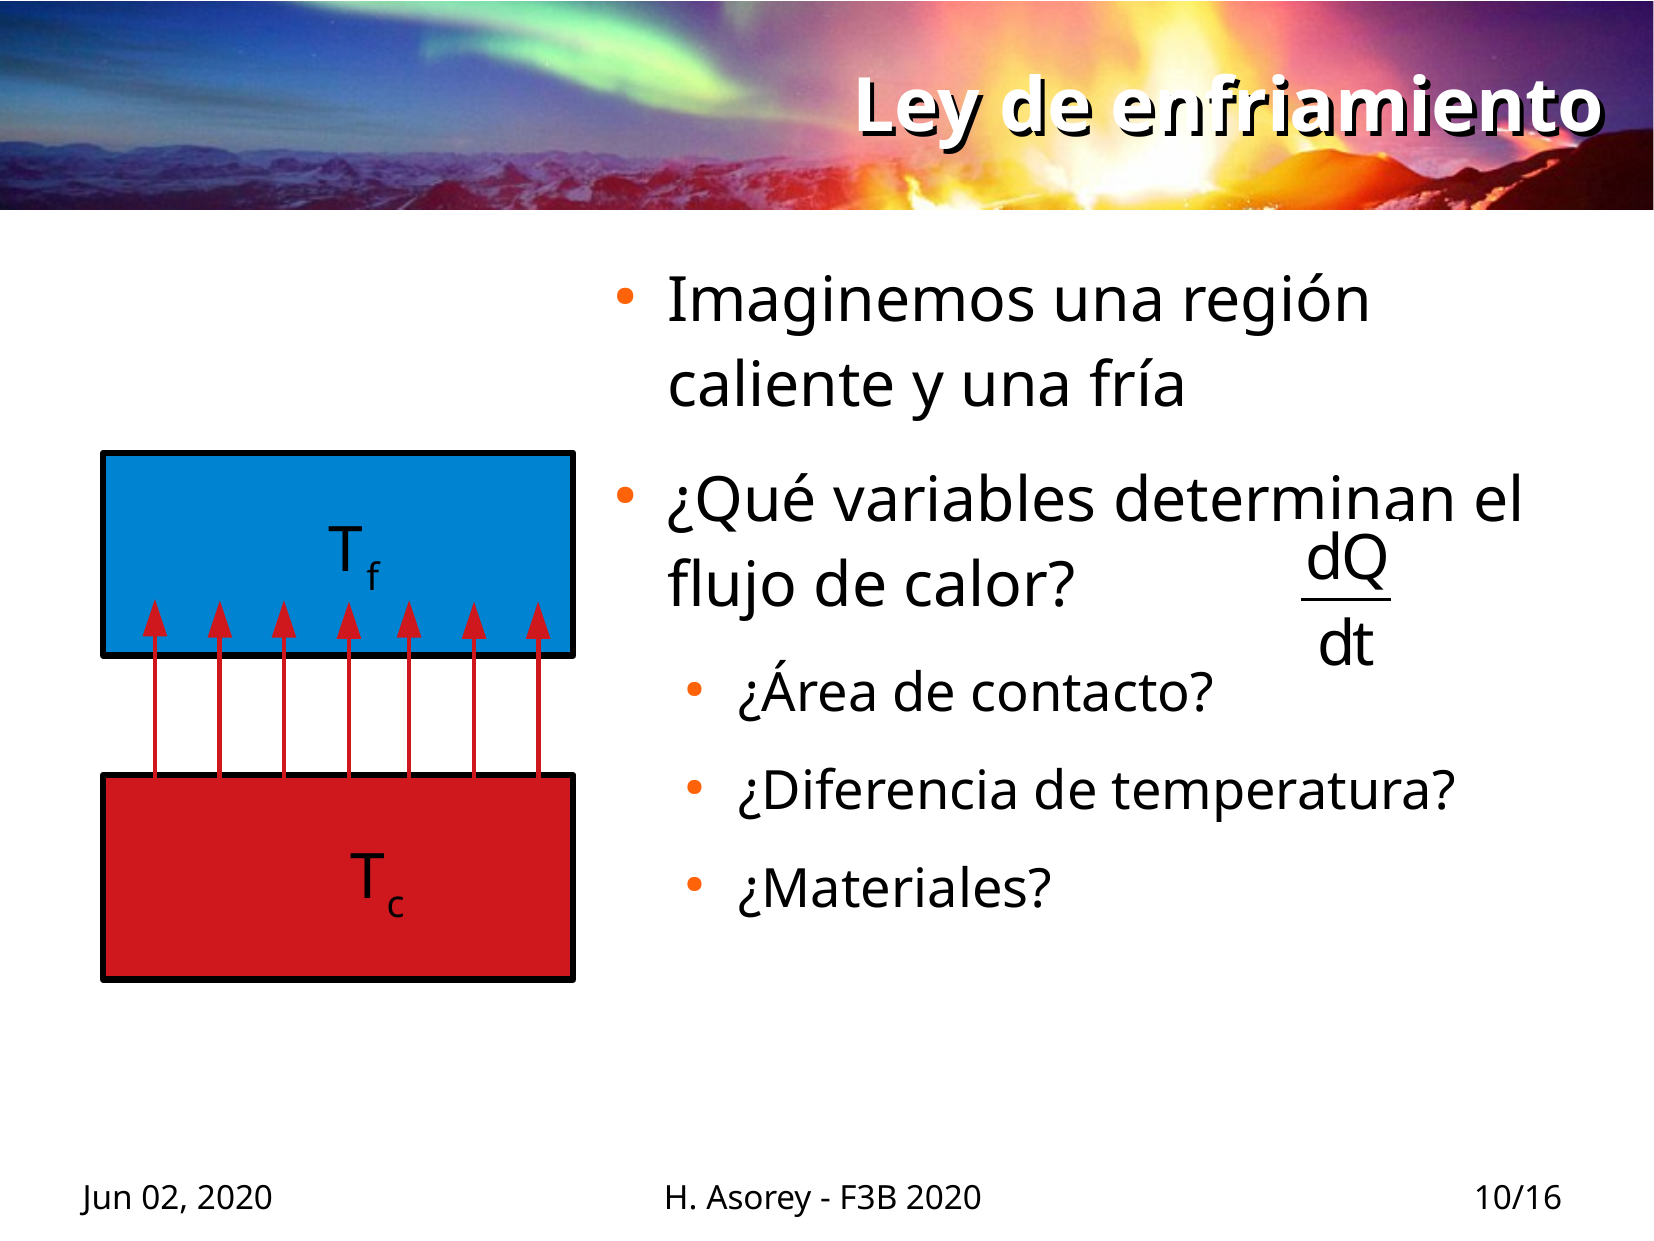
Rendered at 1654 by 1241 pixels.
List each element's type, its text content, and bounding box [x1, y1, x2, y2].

chart [1291, 519, 1400, 681]
chart [321, 511, 387, 600]
list Imaginemos una región caliente y una fría ¿Qué variables determinan el flujo de calor? ¿Área de contacto? ¿Diferencia de temperatura? ¿Materiales? [596, 255, 1606, 1156]
chart [342, 839, 412, 927]
text_box [103, 775, 574, 980]
title Ley de enfriamiento [45, 15, 1606, 191]
text_box [103, 453, 574, 656]
picture [0, 1, 1654, 210]
